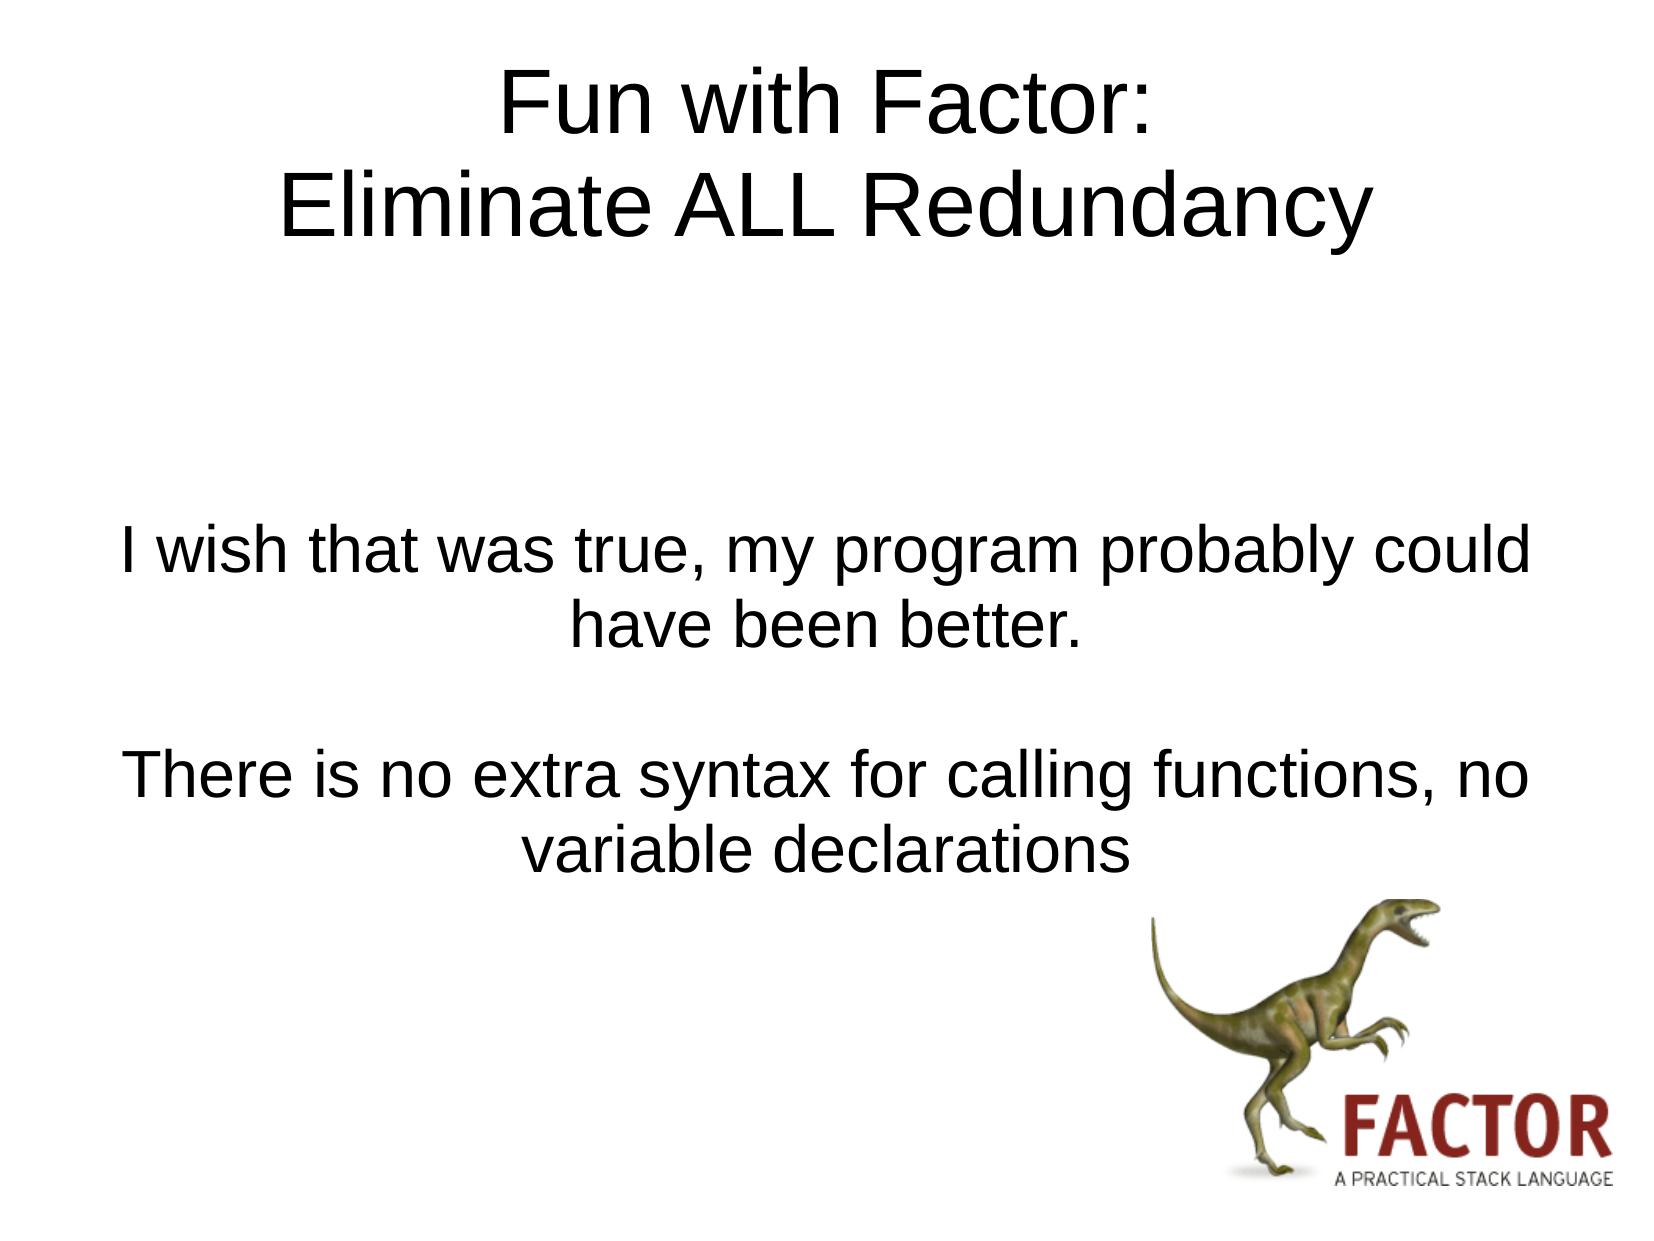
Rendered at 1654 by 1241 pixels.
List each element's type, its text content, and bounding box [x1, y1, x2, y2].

picture [1151, 899, 1613, 1186]
title Fun with Factor: Eliminate ALL Redundancy [82, 50, 1571, 256]
subtitle I wish that was true, my program probably could have been better. There is no extra syntax for calling functions, no variable declarations [82, 297, 1571, 1102]
